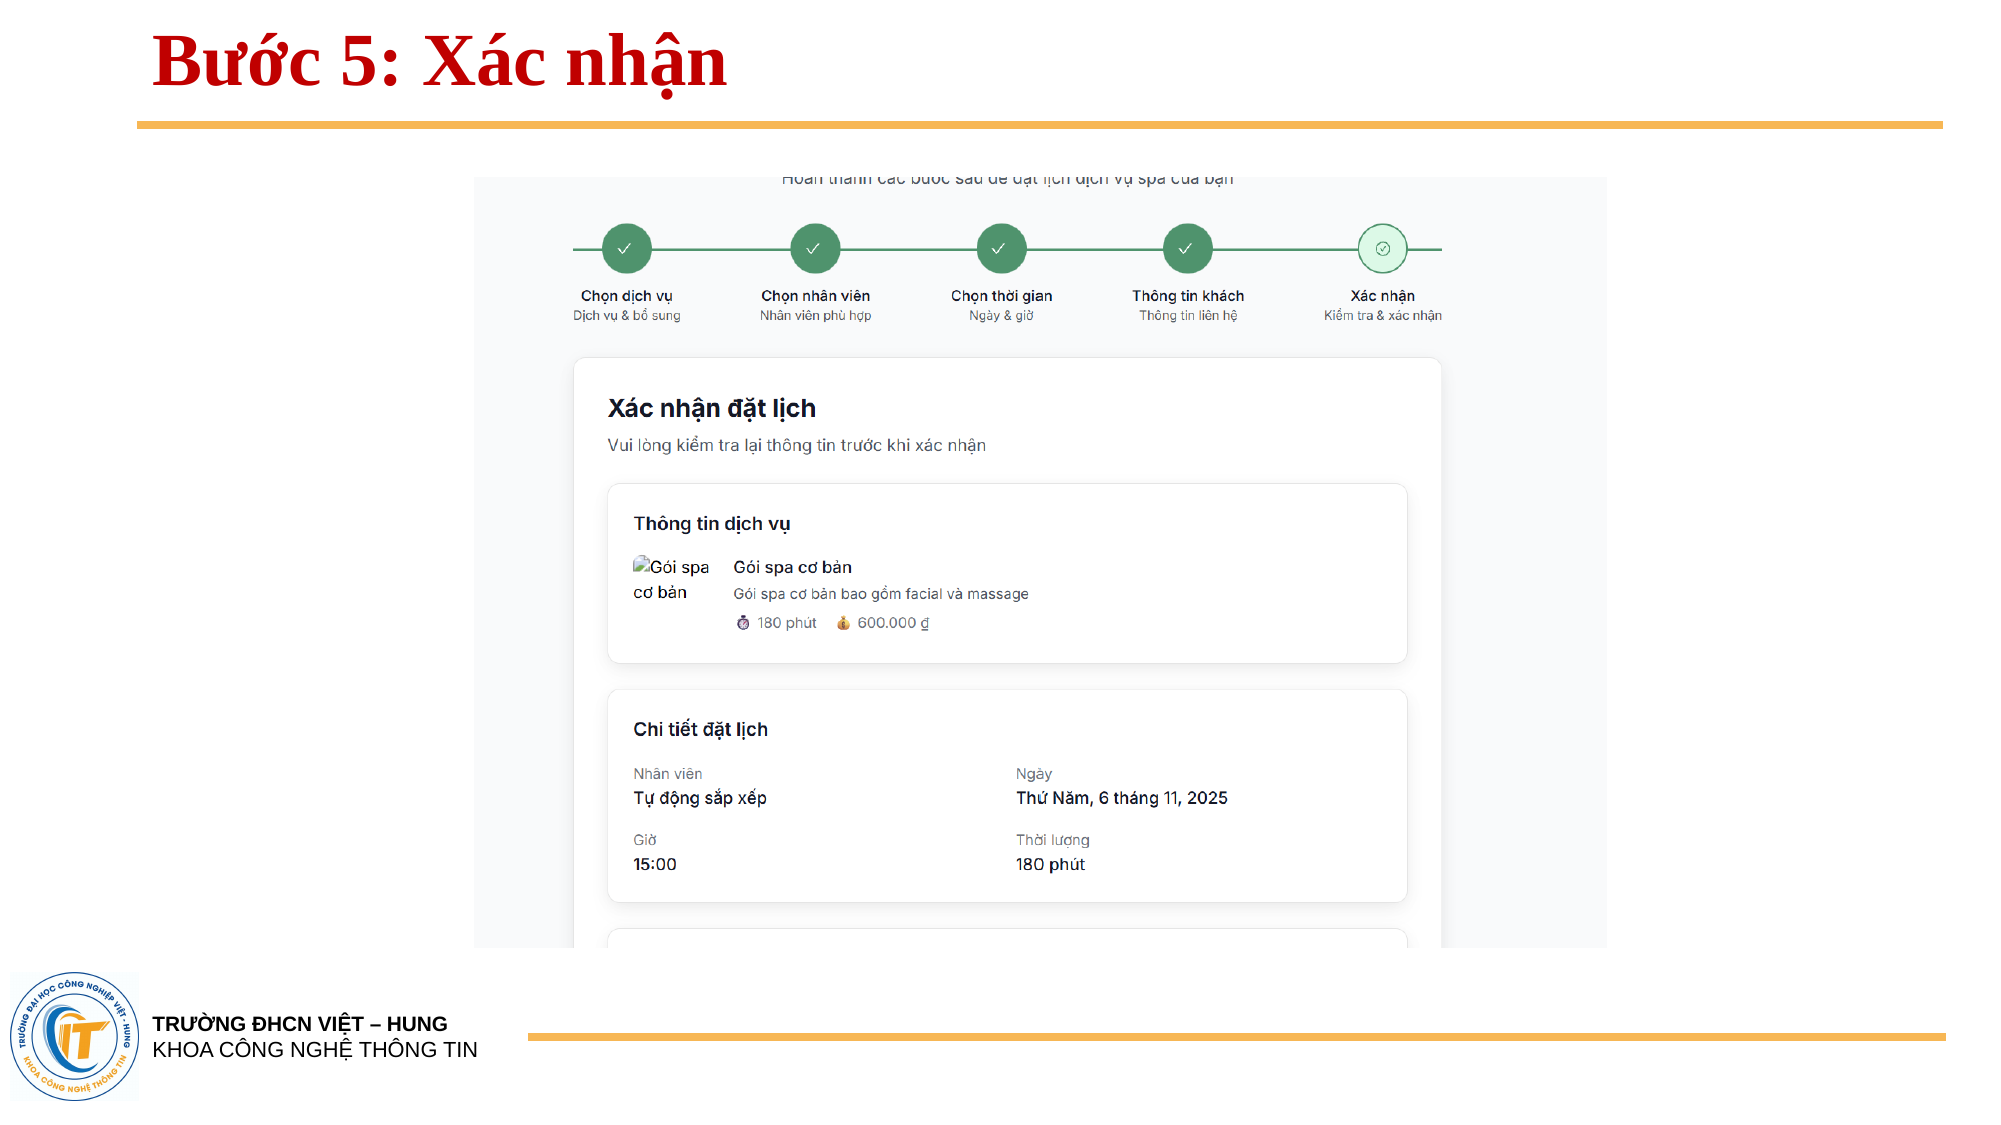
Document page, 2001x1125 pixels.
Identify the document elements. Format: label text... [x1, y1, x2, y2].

title Bước 5: Xác nhận [137, 11, 1944, 112]
picture [474, 177, 1607, 948]
